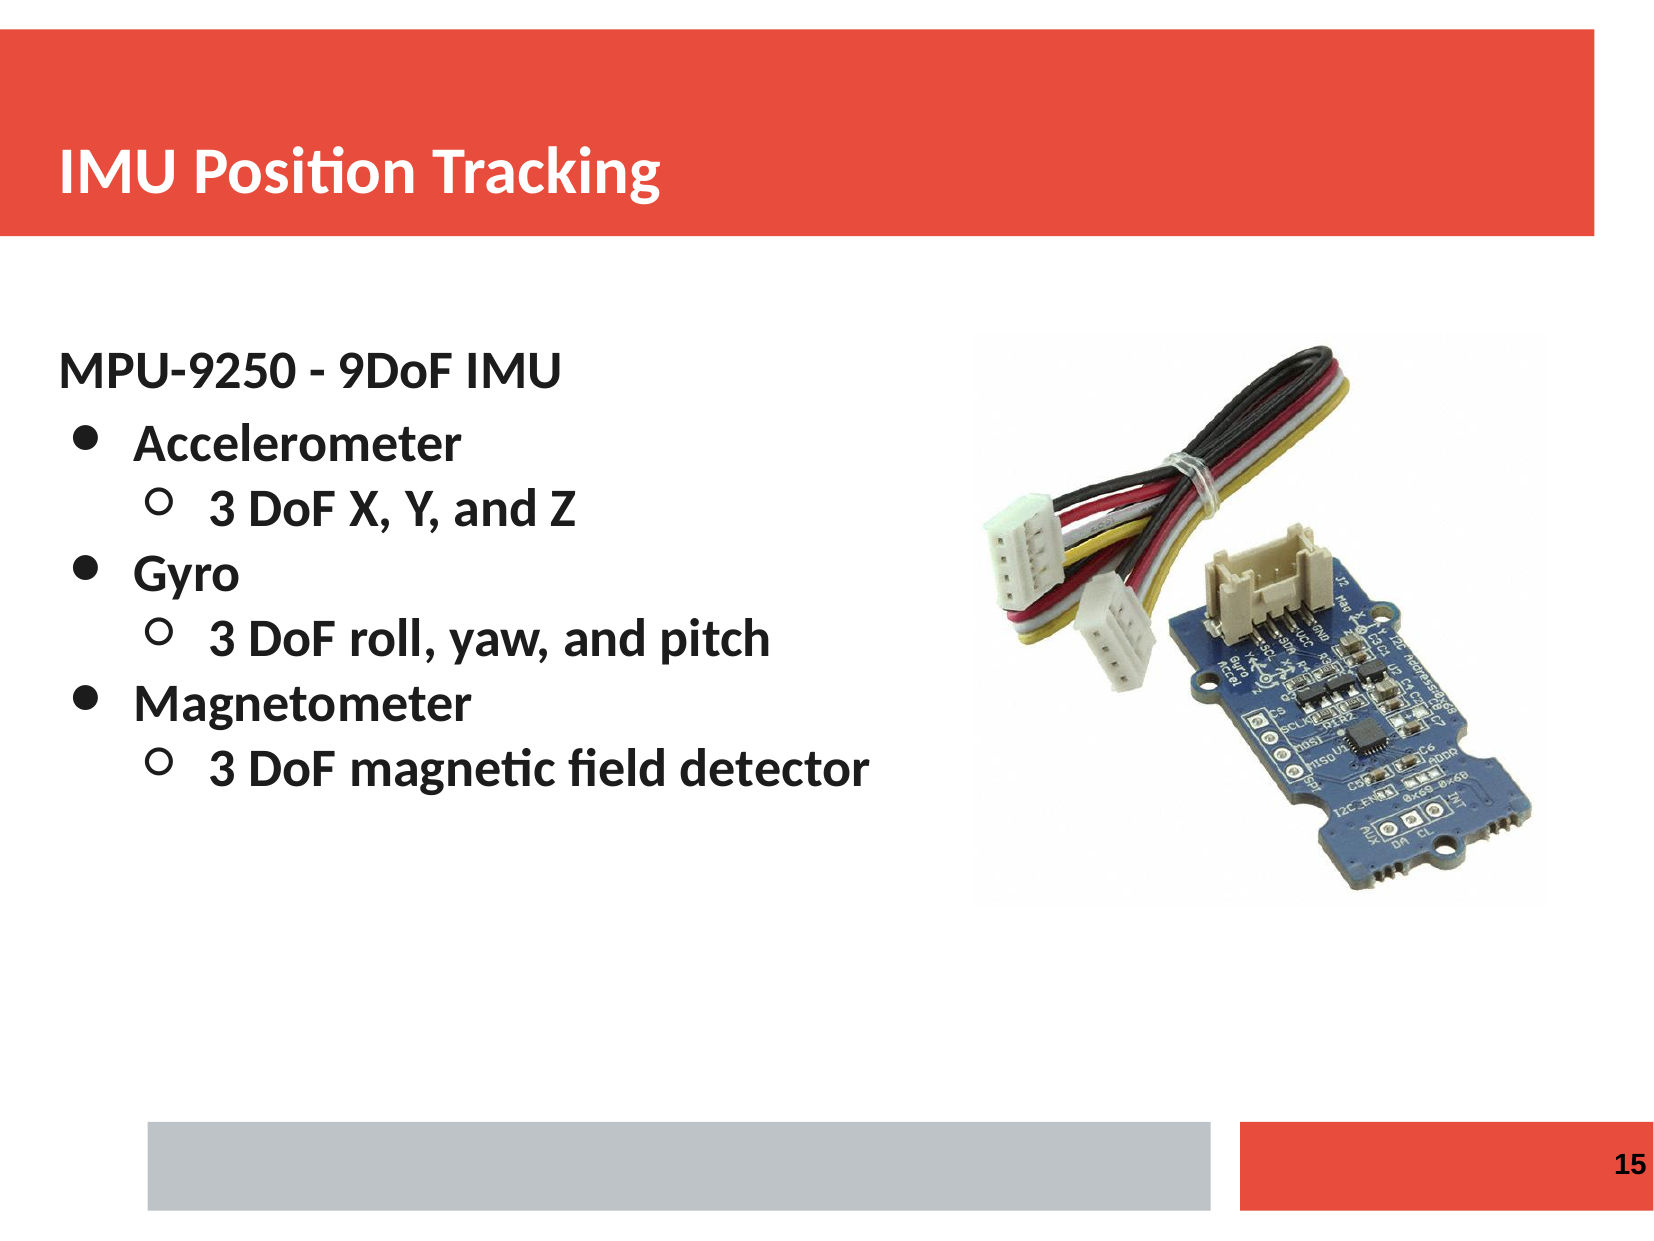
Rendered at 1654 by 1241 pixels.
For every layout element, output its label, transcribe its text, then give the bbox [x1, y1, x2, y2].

text_box MPU-9250 - 9DoF IMU Accelerometer 3 DoF X, Y, and Z Gyro 3 DoF roll, yaw, and pitch Magnetometer 3 DoF magnetic field detector [58, 324, 1565, 1093]
text_box IMU Position Tracking [58, 58, 1595, 207]
slide_number <number> [1547, 1145, 1647, 1241]
picture [972, 332, 1548, 908]
